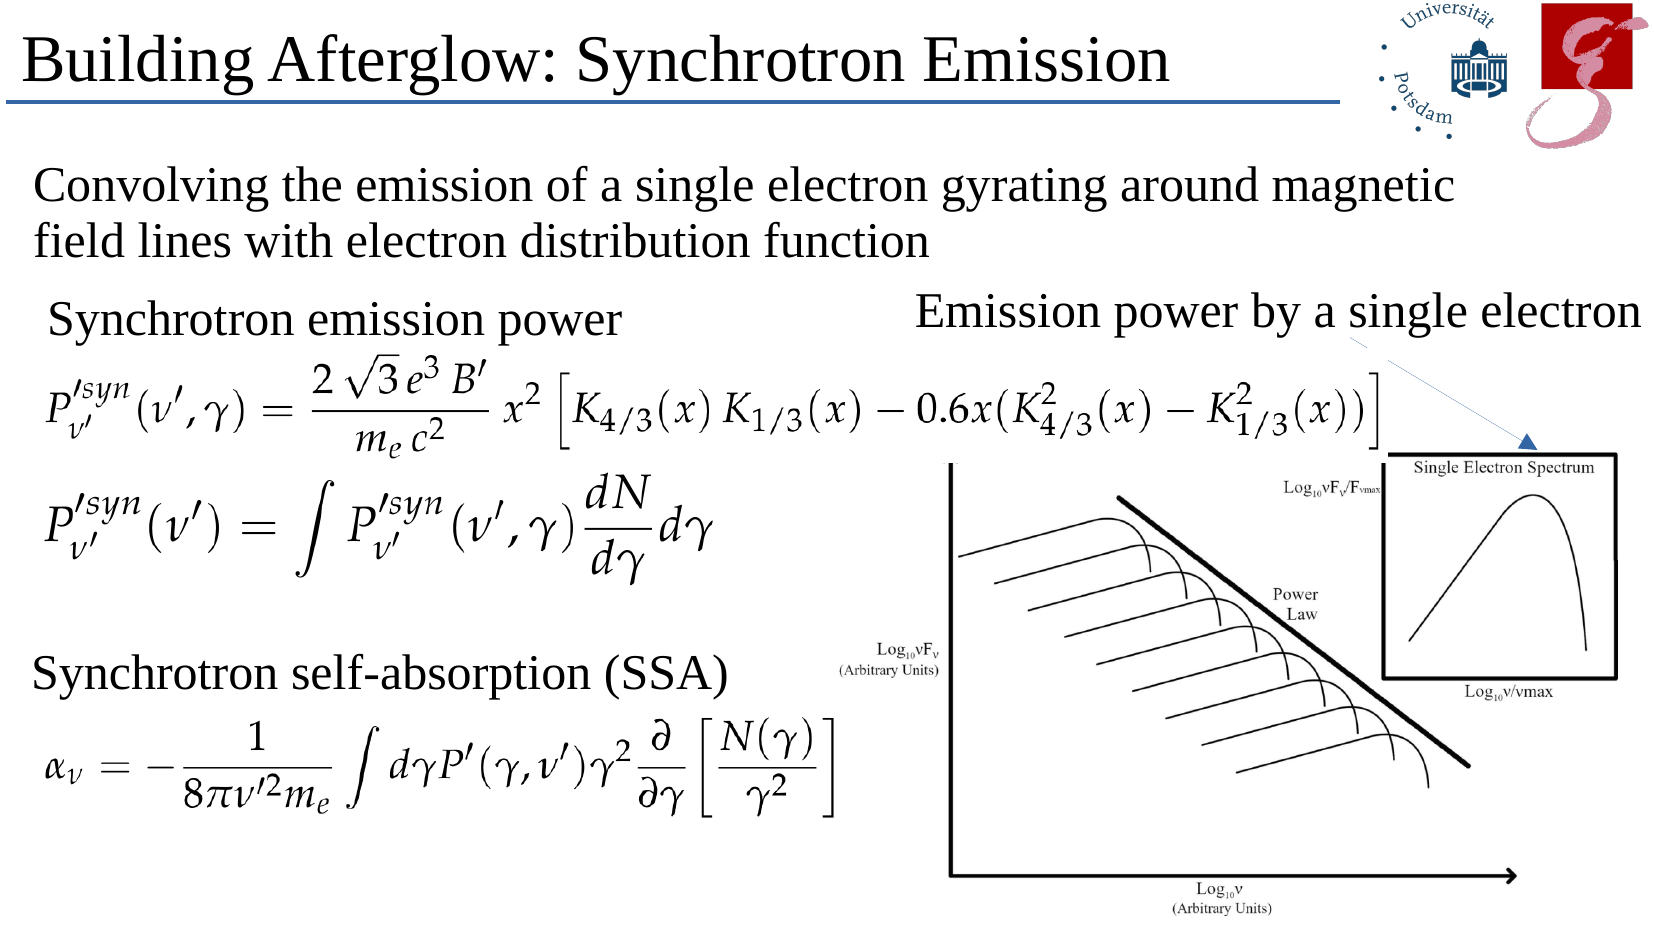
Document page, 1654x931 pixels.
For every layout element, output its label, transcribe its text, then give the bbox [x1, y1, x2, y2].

text_box Emission power by a single electron [900, 275, 1649, 365]
picture [1375, 0, 1654, 154]
text_box Synchrotron emission power [32, 283, 632, 349]
text_box Convolving the emission of a single electron gyrating around magnetic field lines with electron distribution function [18, 150, 1576, 276]
picture [34, 348, 1619, 917]
text_box Synchrotron self-absorption (SSA) [16, 637, 734, 703]
title Building Afterglow: Synchrotron Emission [20, 0, 1375, 118]
